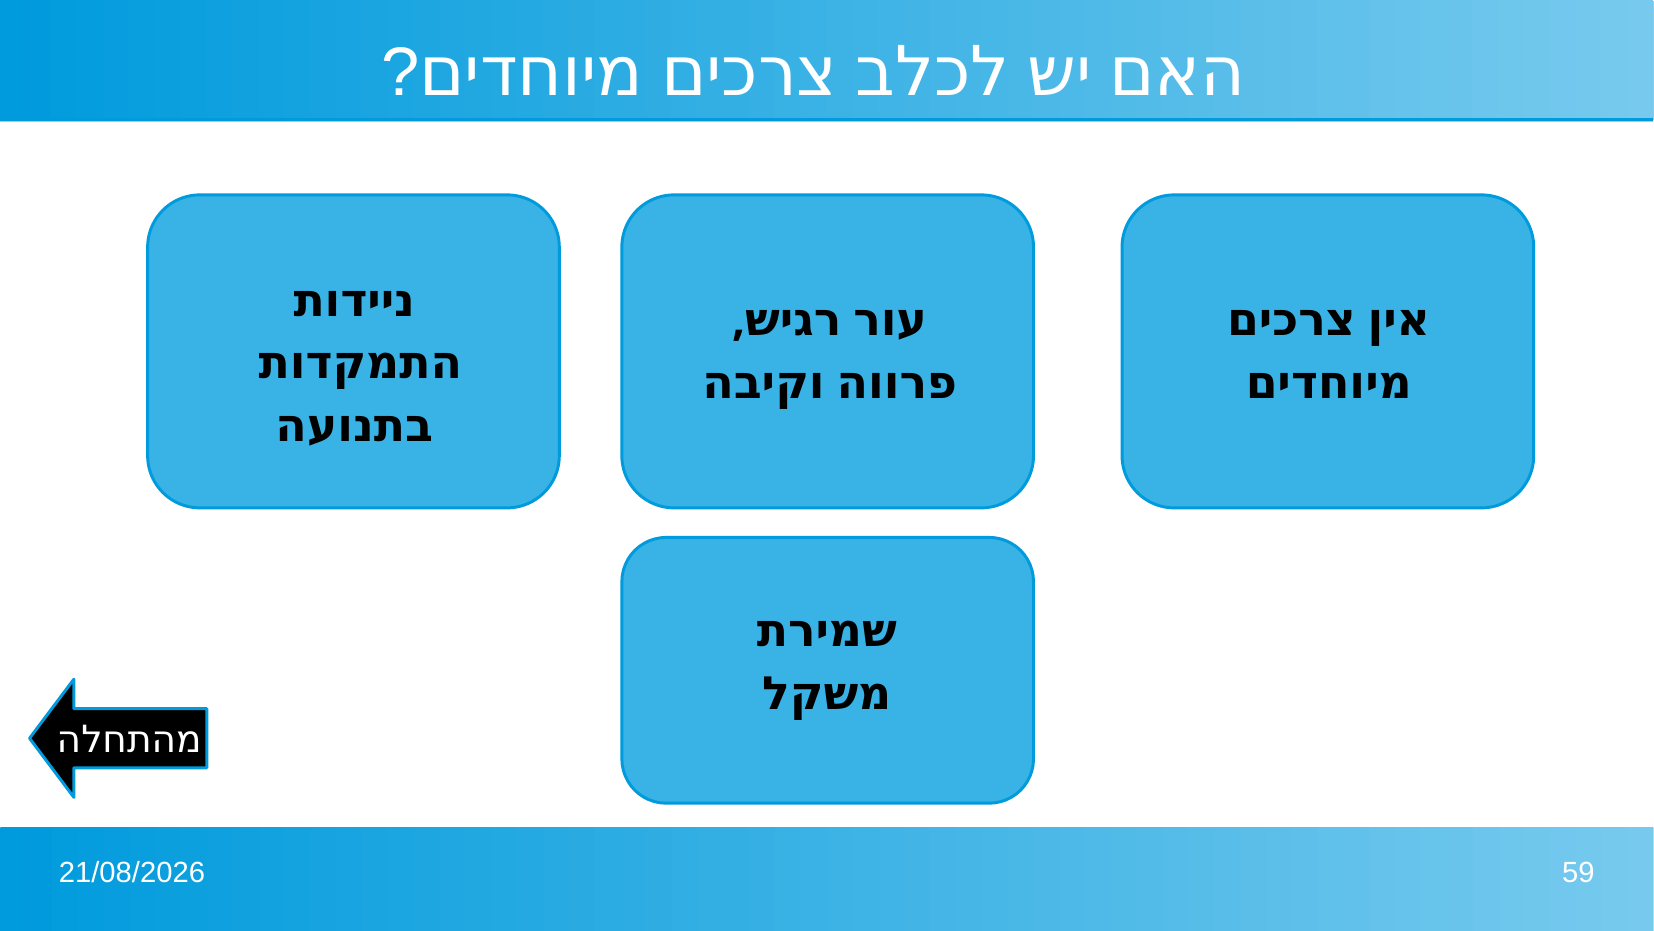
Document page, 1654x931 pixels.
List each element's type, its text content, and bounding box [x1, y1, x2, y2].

text_box מהתחלה [29, 679, 207, 798]
text_box [147, 194, 560, 508]
text_box שמירת משקל [679, 590, 975, 763]
text_box [621, 537, 1034, 804]
text_box ניידות התמקדות בתנועה [206, 259, 502, 463]
text_box עור רגיש, פרווה וקיבה [667, 279, 993, 420]
text_box [1122, 194, 1534, 508]
text_box אין צרכים מיוחדים [1181, 279, 1477, 420]
title ?האם יש לכלב צרכים מיוחדים [59, 21, 1595, 116]
text_box [621, 194, 1034, 508]
